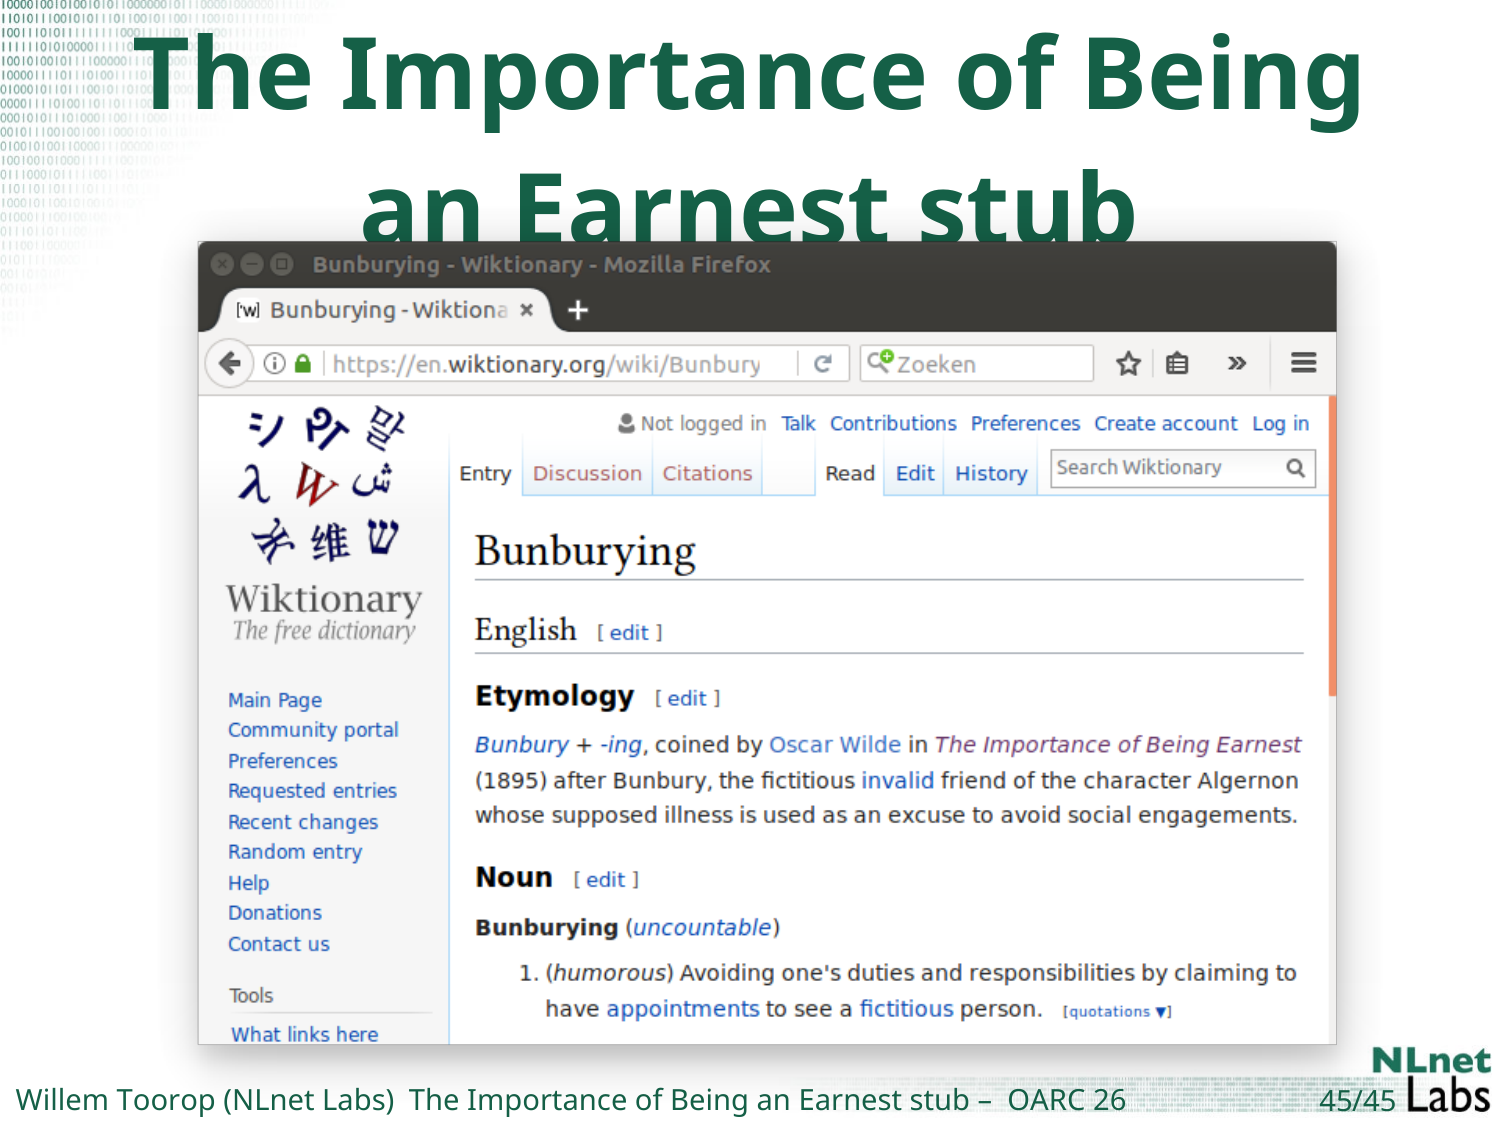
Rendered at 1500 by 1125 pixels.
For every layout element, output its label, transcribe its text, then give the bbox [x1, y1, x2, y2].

picture [0, 0, 1492, 1124]
title The Importance of Being an Earnest stub [75, 23, 1425, 255]
